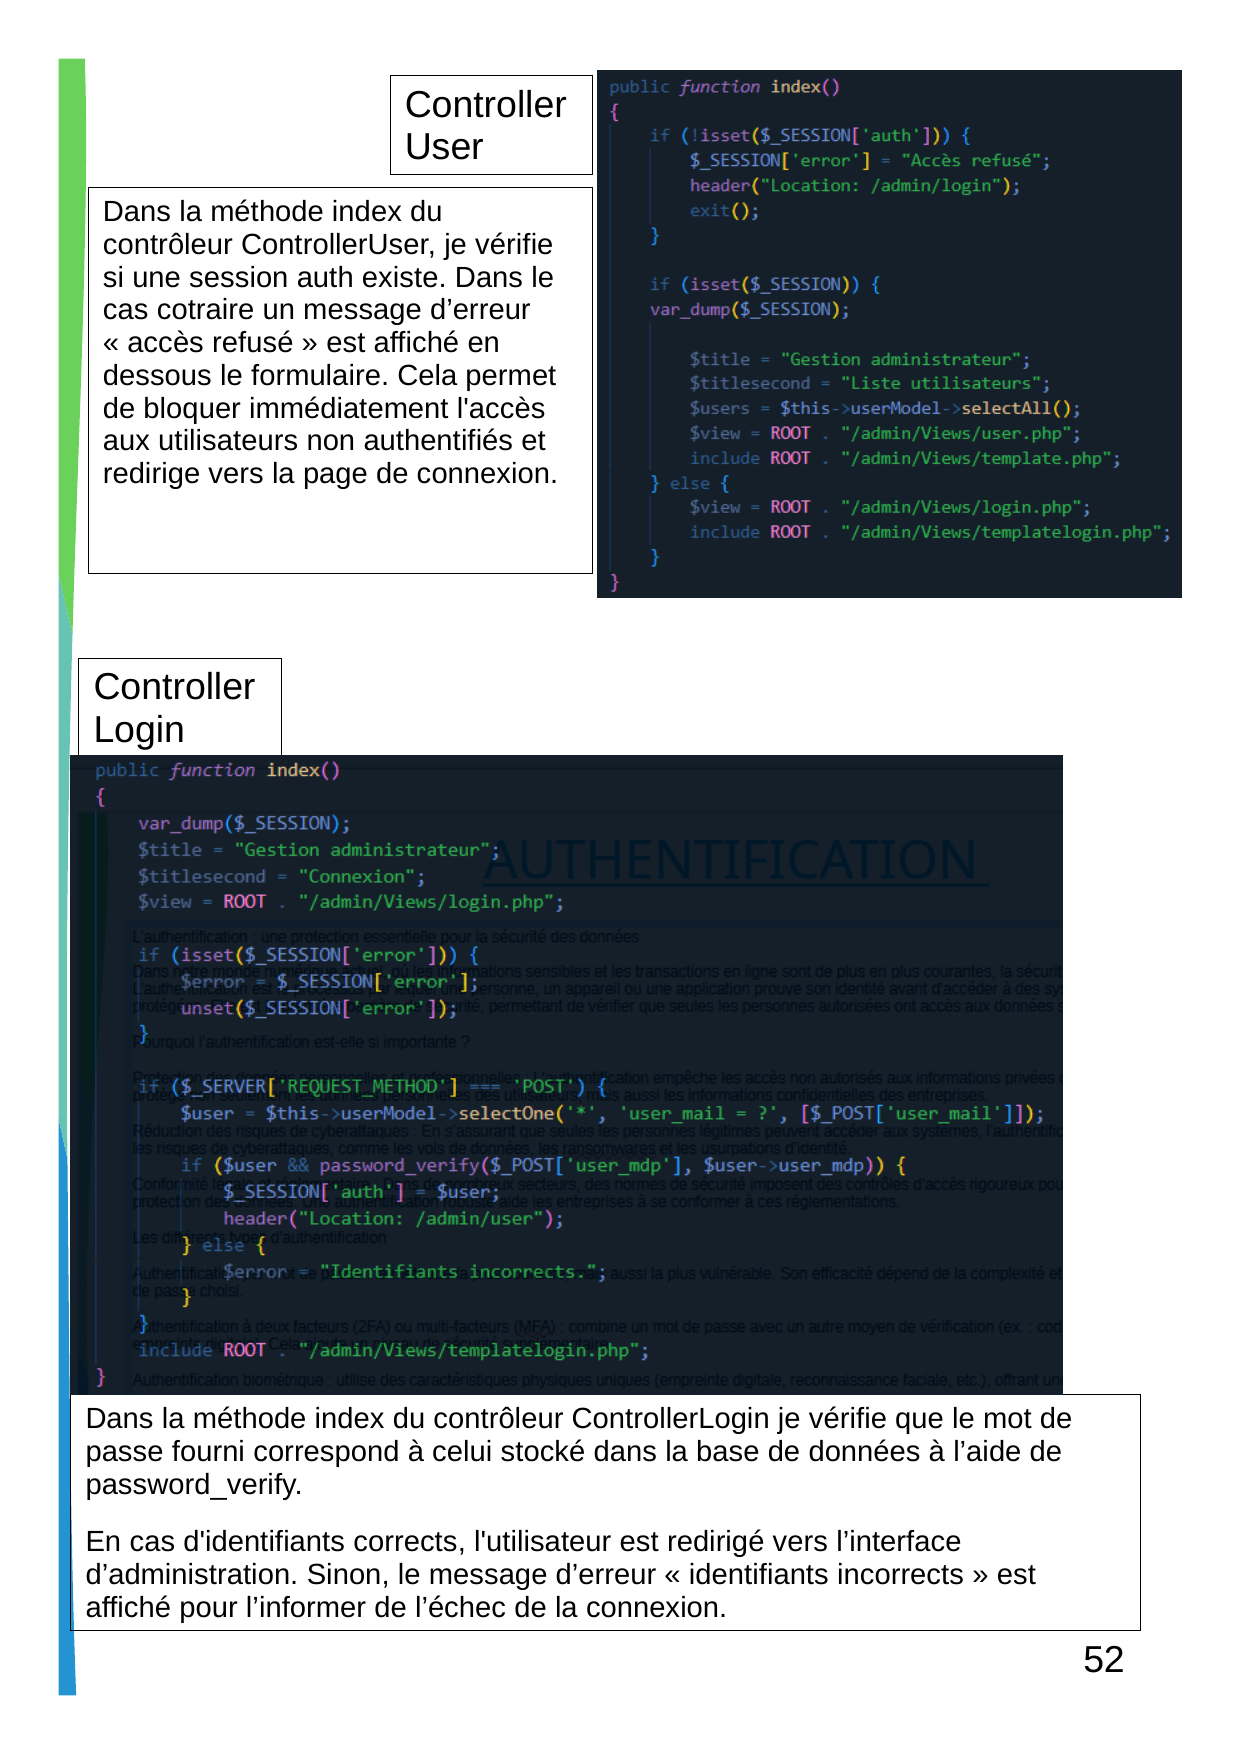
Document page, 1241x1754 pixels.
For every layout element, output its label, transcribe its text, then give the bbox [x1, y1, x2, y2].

text_box Dans la méthode index du contrôleur ControllerLogin je vérifie que le mot de passe fourni correspond à celui stocké dans la base de données à l’aide de password_verify. En cas d'identifiants corrects, l'utilisateur est redirigé vers l’interface d’administration. Sinon, le message d’erreur « identifiants incorrects » est affiché pour l’informer de l’échec de la connexion. [70, 1394, 1141, 1631]
text_box ControllerLogin [78, 658, 282, 755]
text_box <numéro> [1068, 1630, 1241, 1707]
text_box Dans la méthode index du contrôleur ControllerUser, je vérifie si une session auth existe. Dans le cas cotraire un message d’erreur « accès refusé » est affiché en dessous le formulaire. Cela permet de bloquer immédiatement l'accès aux utilisateurs non authentifiés et redirige vers la page de connexion. [88, 187, 593, 574]
picture [597, 70, 1182, 598]
picture [70, 755, 1063, 1395]
text_box ControllerUser [390, 75, 593, 175]
